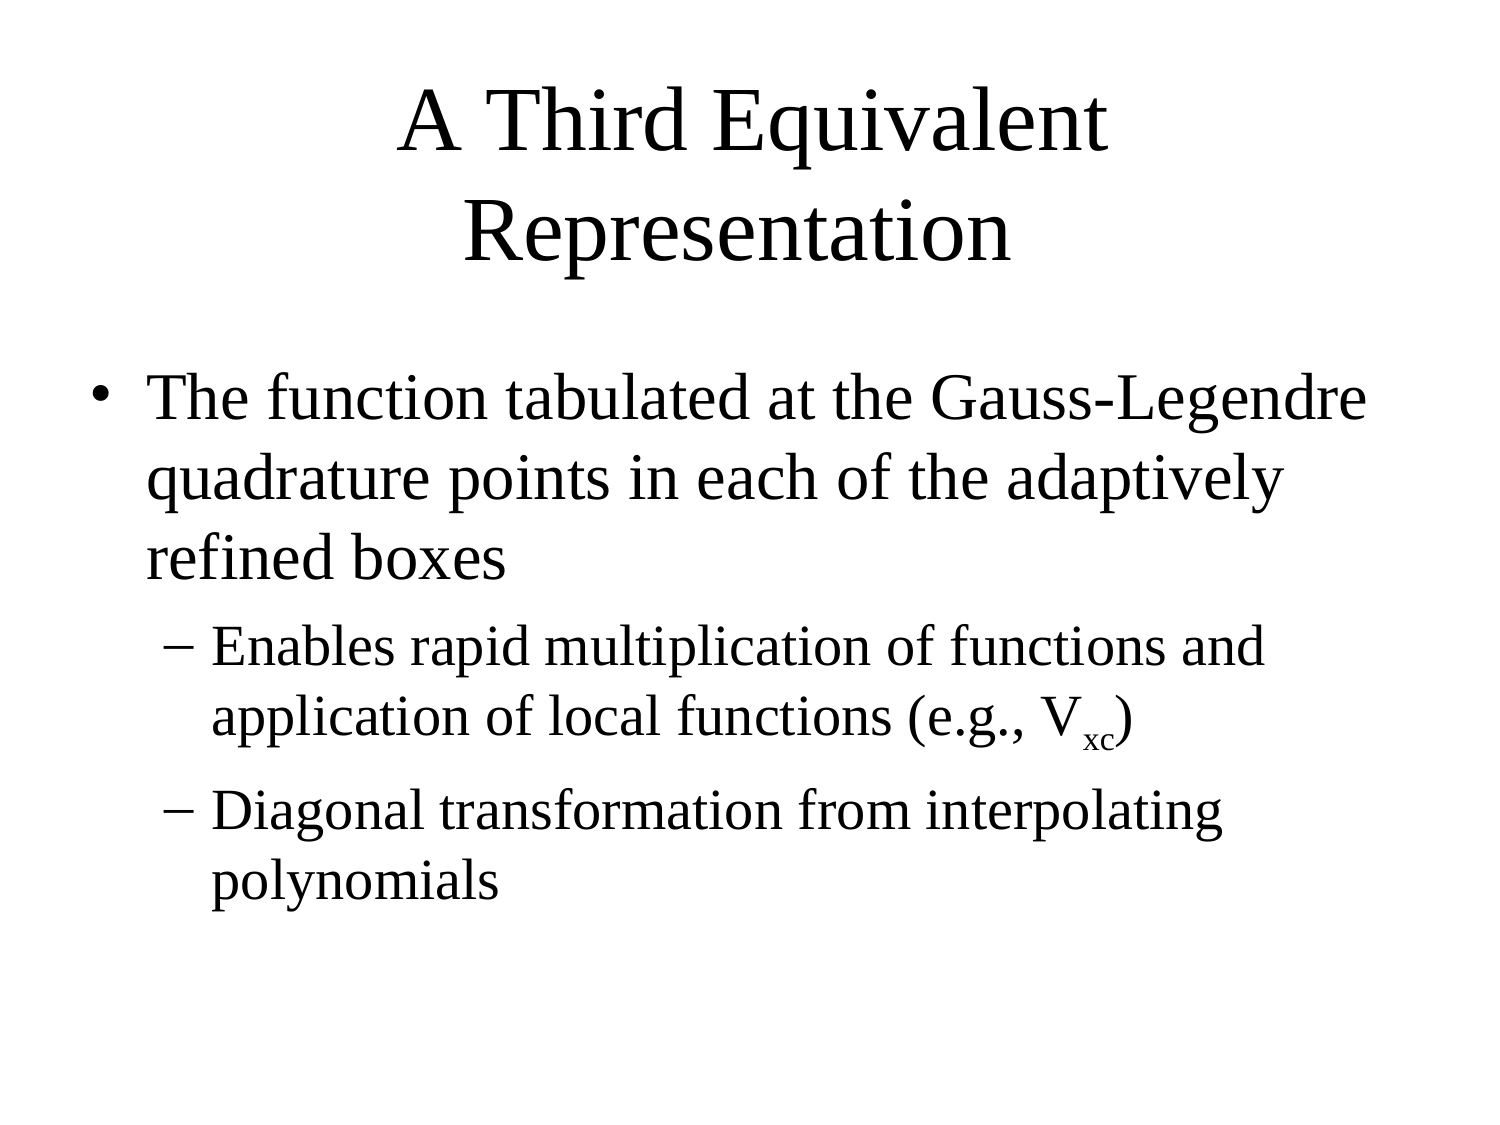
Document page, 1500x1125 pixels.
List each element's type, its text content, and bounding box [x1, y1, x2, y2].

title A Third Equivalent Representation [74, 51, 1400, 287]
list The function tabulated at the Gauss-Legendre quadrature points in each of the adaptively refined boxes Enables rapid multiplication of functions and application of local functions (e.g., Vxc) Diagonal transformation from interpolating polynomials [75, 345, 1426, 1088]
